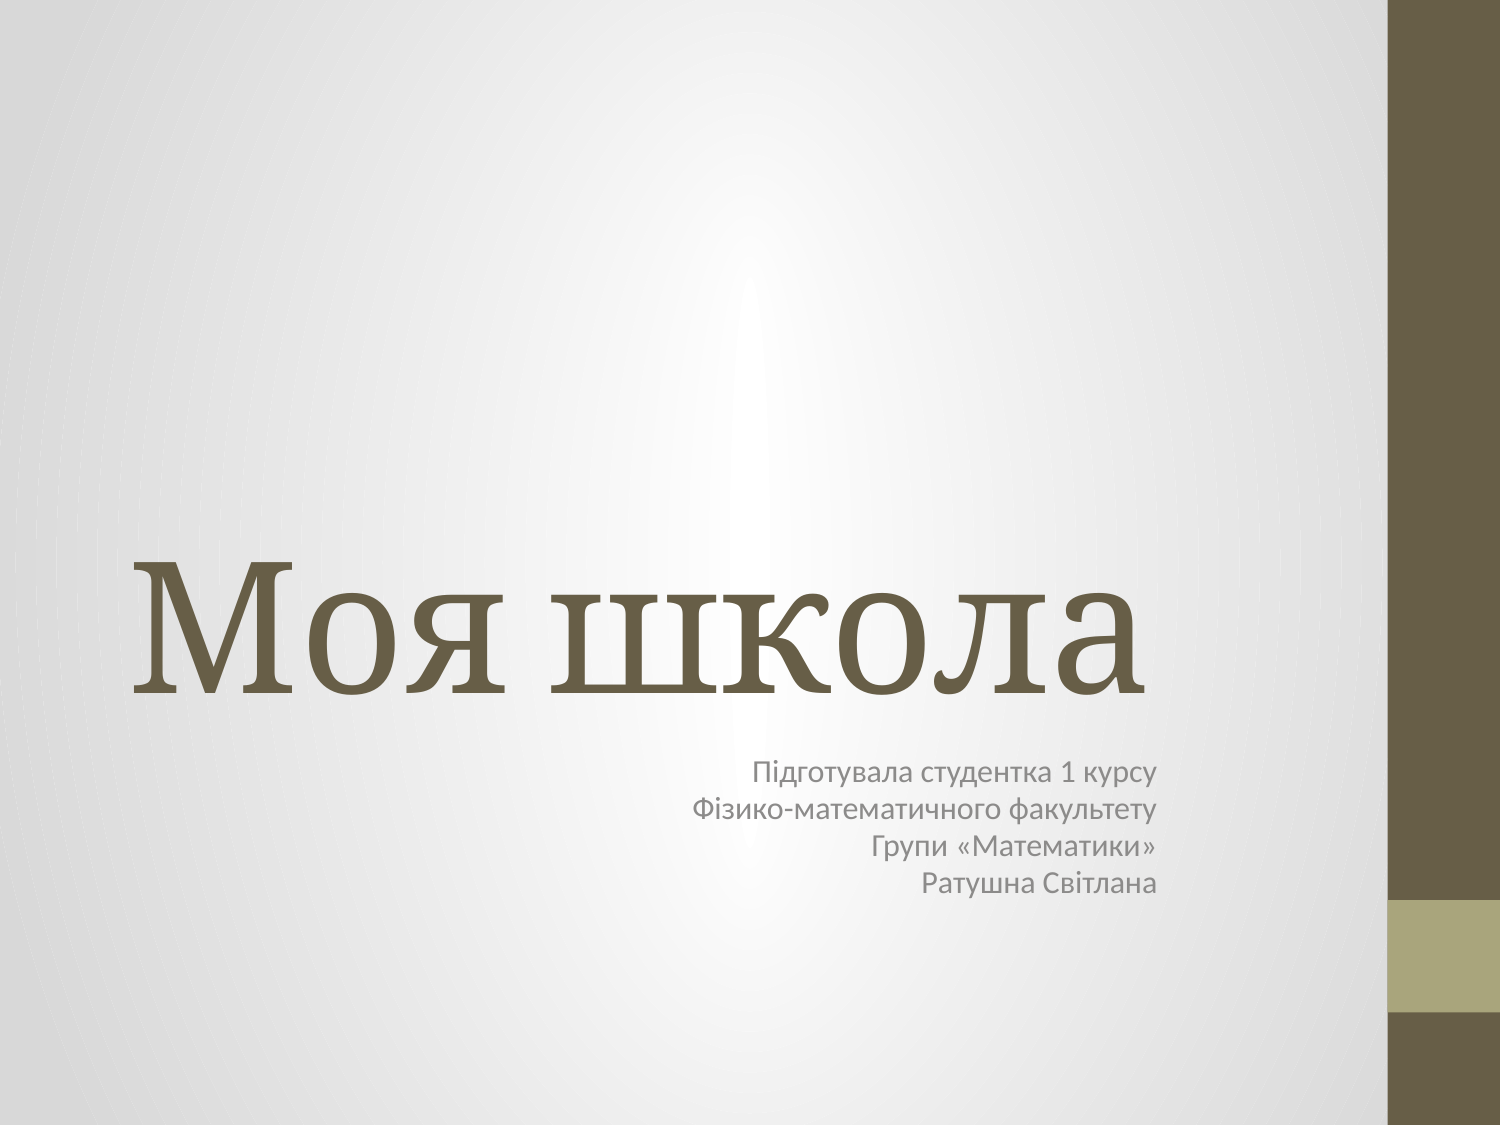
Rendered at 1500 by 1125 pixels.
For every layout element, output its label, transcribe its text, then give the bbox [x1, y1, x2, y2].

title Моя школа [112, 312, 1350, 738]
subtitle Підготувала студентка 1 курсу Фізико-математичного факультету Групи «Математики» Ратушна Світлана [112, 750, 1173, 925]
